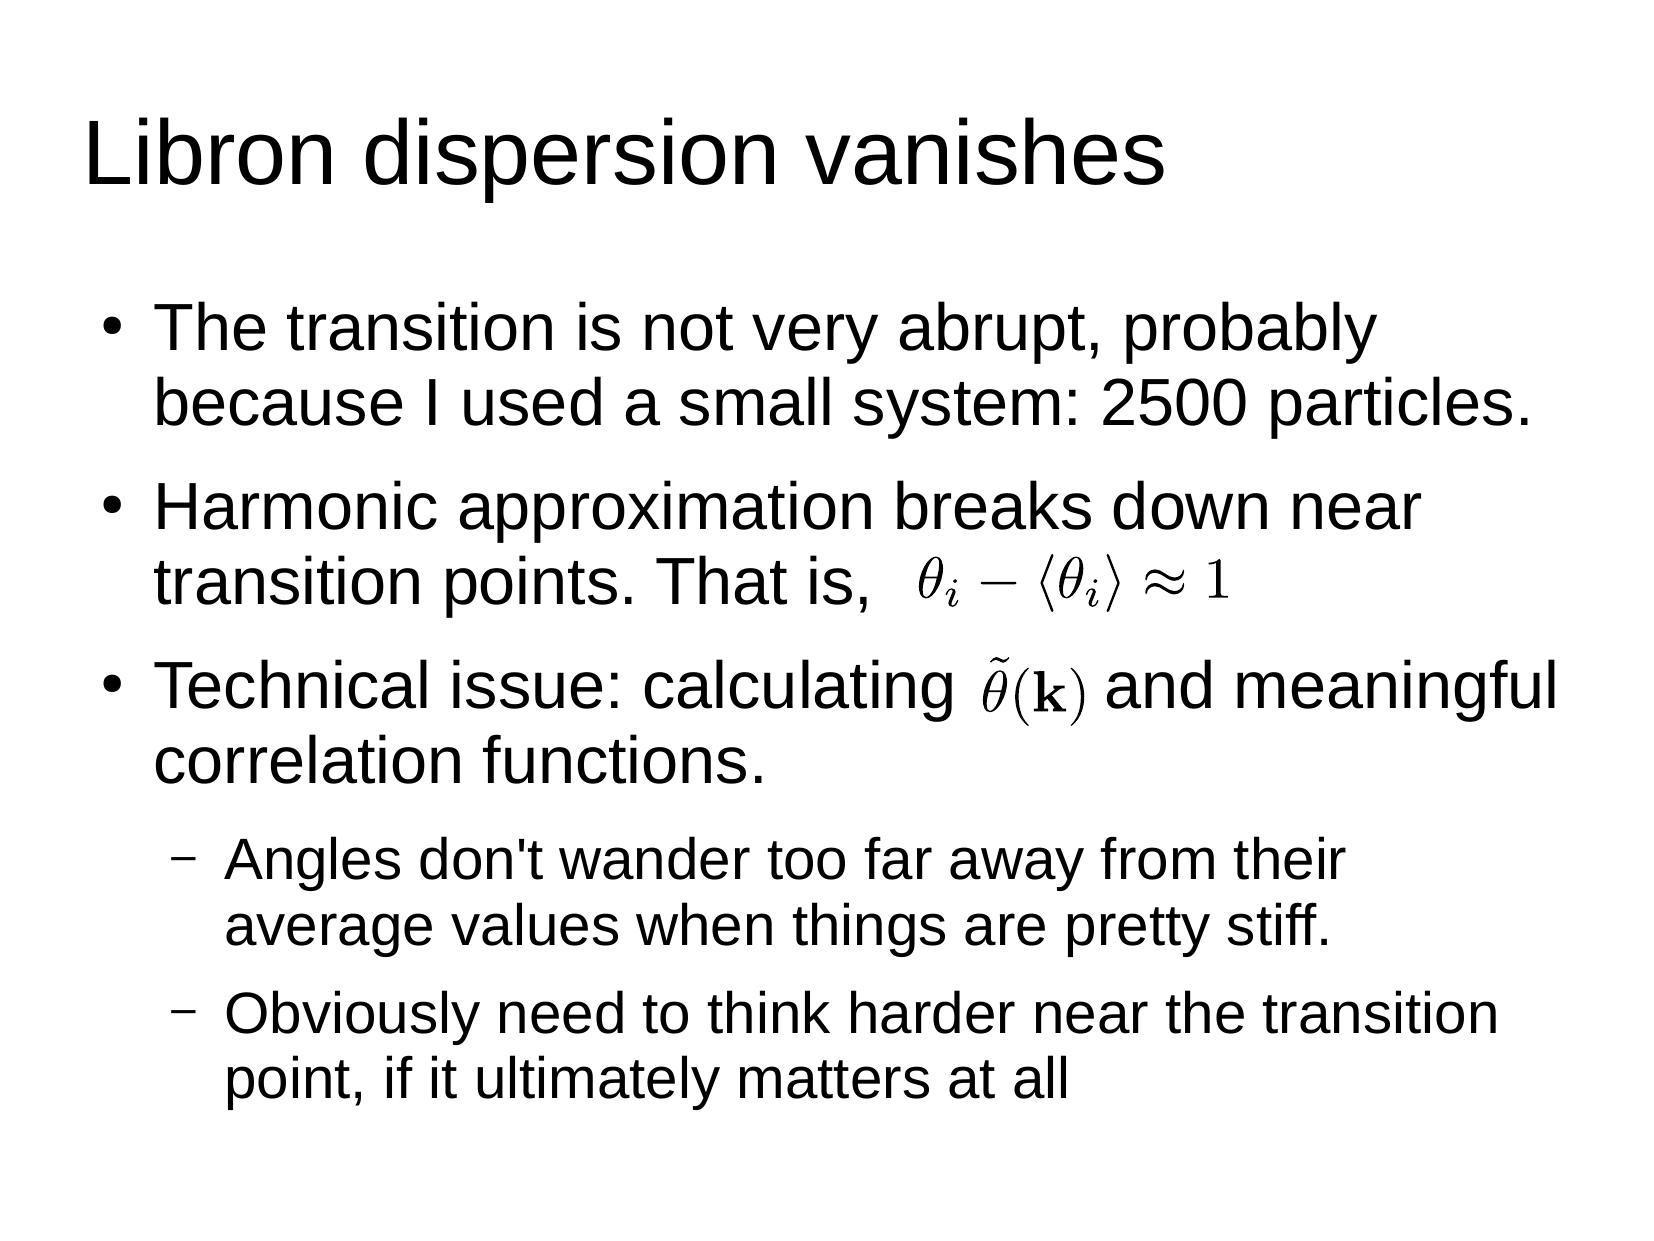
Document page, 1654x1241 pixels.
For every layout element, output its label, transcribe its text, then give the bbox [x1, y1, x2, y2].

text_box [916, 553, 1233, 613]
list The transition is not very abrupt, probably because I used a small system: 2500 particles. Harmonic approximation breaks down near transition points. That is, Technical issue: calculating and meaningful correlation functions. Angles don't wander too far away from their average values when things are pretty stiff. Obviously need to think harder near the transition point, if it ultimately matters at all [82, 290, 1571, 1156]
text_box [980, 657, 1090, 726]
title Libron dispersion vanishes [82, 49, 1571, 257]
